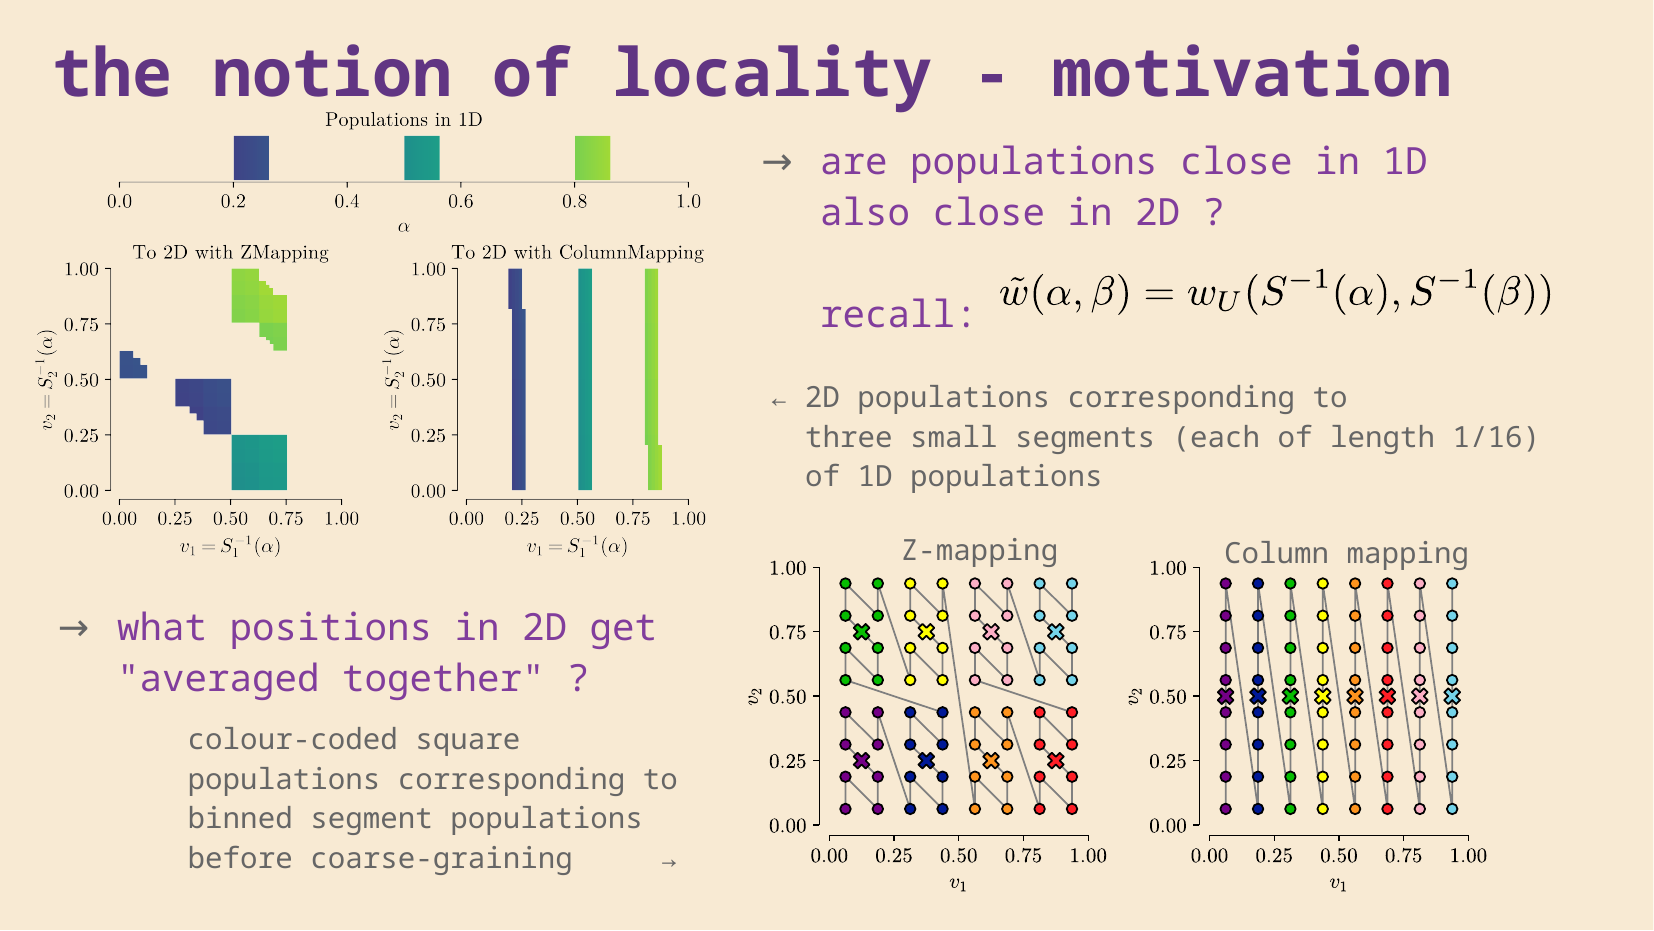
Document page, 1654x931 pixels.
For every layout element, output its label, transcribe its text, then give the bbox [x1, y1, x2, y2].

text_box [1000, 286, 1028, 306]
text_box [1465, 268, 1476, 288]
picture [23, 100, 718, 569]
text_box [1218, 291, 1241, 312]
text_box [1316, 268, 1328, 288]
text_box [1047, 286, 1071, 306]
text_box [1540, 273, 1551, 315]
text_box Column mapping [1209, 524, 1630, 632]
list what positions in 2D get "averaged together" ? [57, 600, 672, 899]
list are populations close in 1D also close in 2D ? recall: [761, 134, 1510, 368]
text_box [1376, 273, 1387, 315]
text_box [1075, 300, 1081, 313]
text_box [1188, 286, 1216, 306]
text_box [1497, 275, 1521, 313]
text_box [1524, 273, 1534, 315]
text_box [1118, 273, 1128, 315]
text_box [1247, 273, 1258, 315]
text_box [1033, 273, 1044, 315]
text_box [1484, 273, 1495, 315]
text_box [1349, 286, 1373, 306]
text_box colour-coded square populations corresponding to binned segment populations before coarse-graining → [172, 710, 712, 870]
text_box [1091, 275, 1115, 313]
picture [729, 546, 1501, 906]
text_box Z-mapping [886, 528, 1104, 575]
text_box [1010, 277, 1025, 282]
title the notion of locality - motivation [52, 25, 1541, 181]
text_box [1335, 273, 1346, 315]
text_box [1393, 300, 1399, 313]
text_box [1410, 275, 1436, 306]
text_box ← 2D populations corresponding to three small segments (each of length 1/16) of 1D populations [755, 368, 1609, 528]
text_box [1262, 275, 1287, 306]
